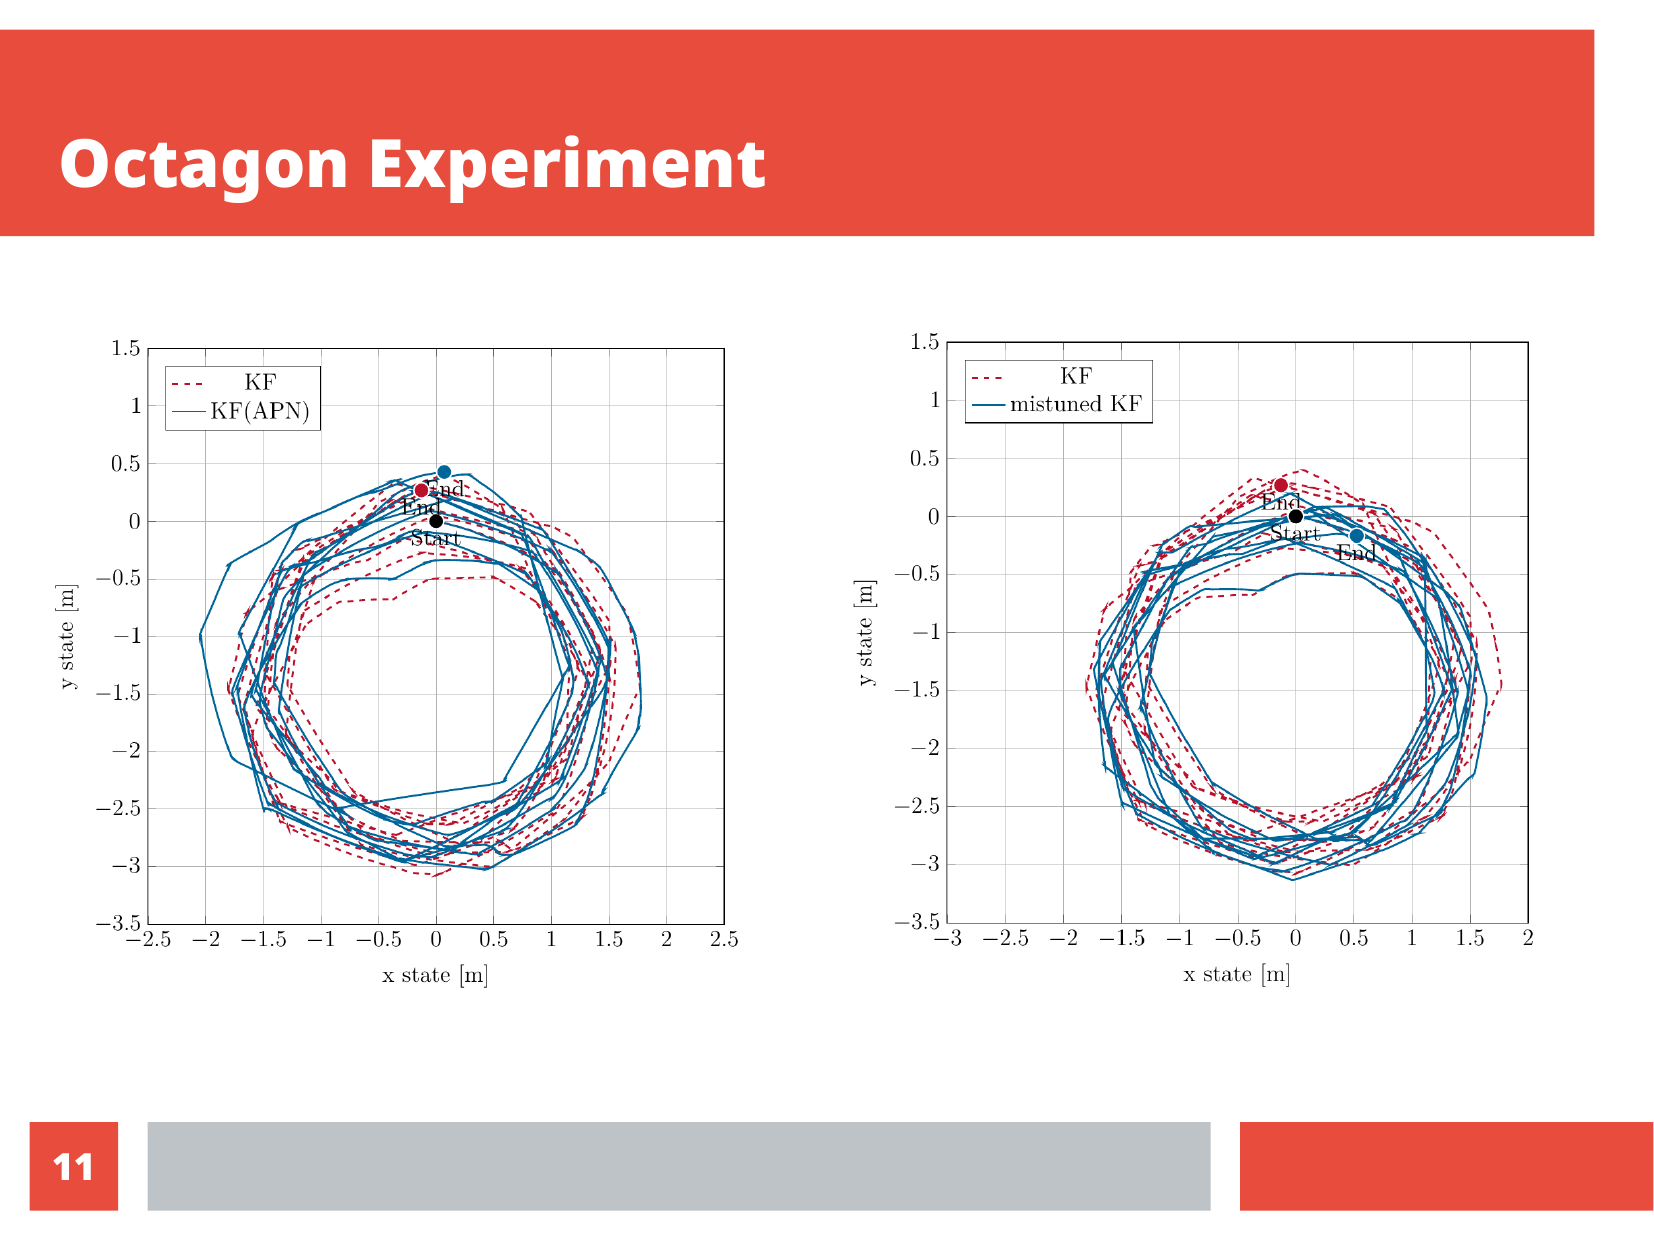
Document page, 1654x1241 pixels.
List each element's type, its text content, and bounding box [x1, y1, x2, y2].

picture [840, 314, 1576, 999]
title Octagon Experiment [59, 59, 1595, 207]
picture [45, 326, 775, 1006]
